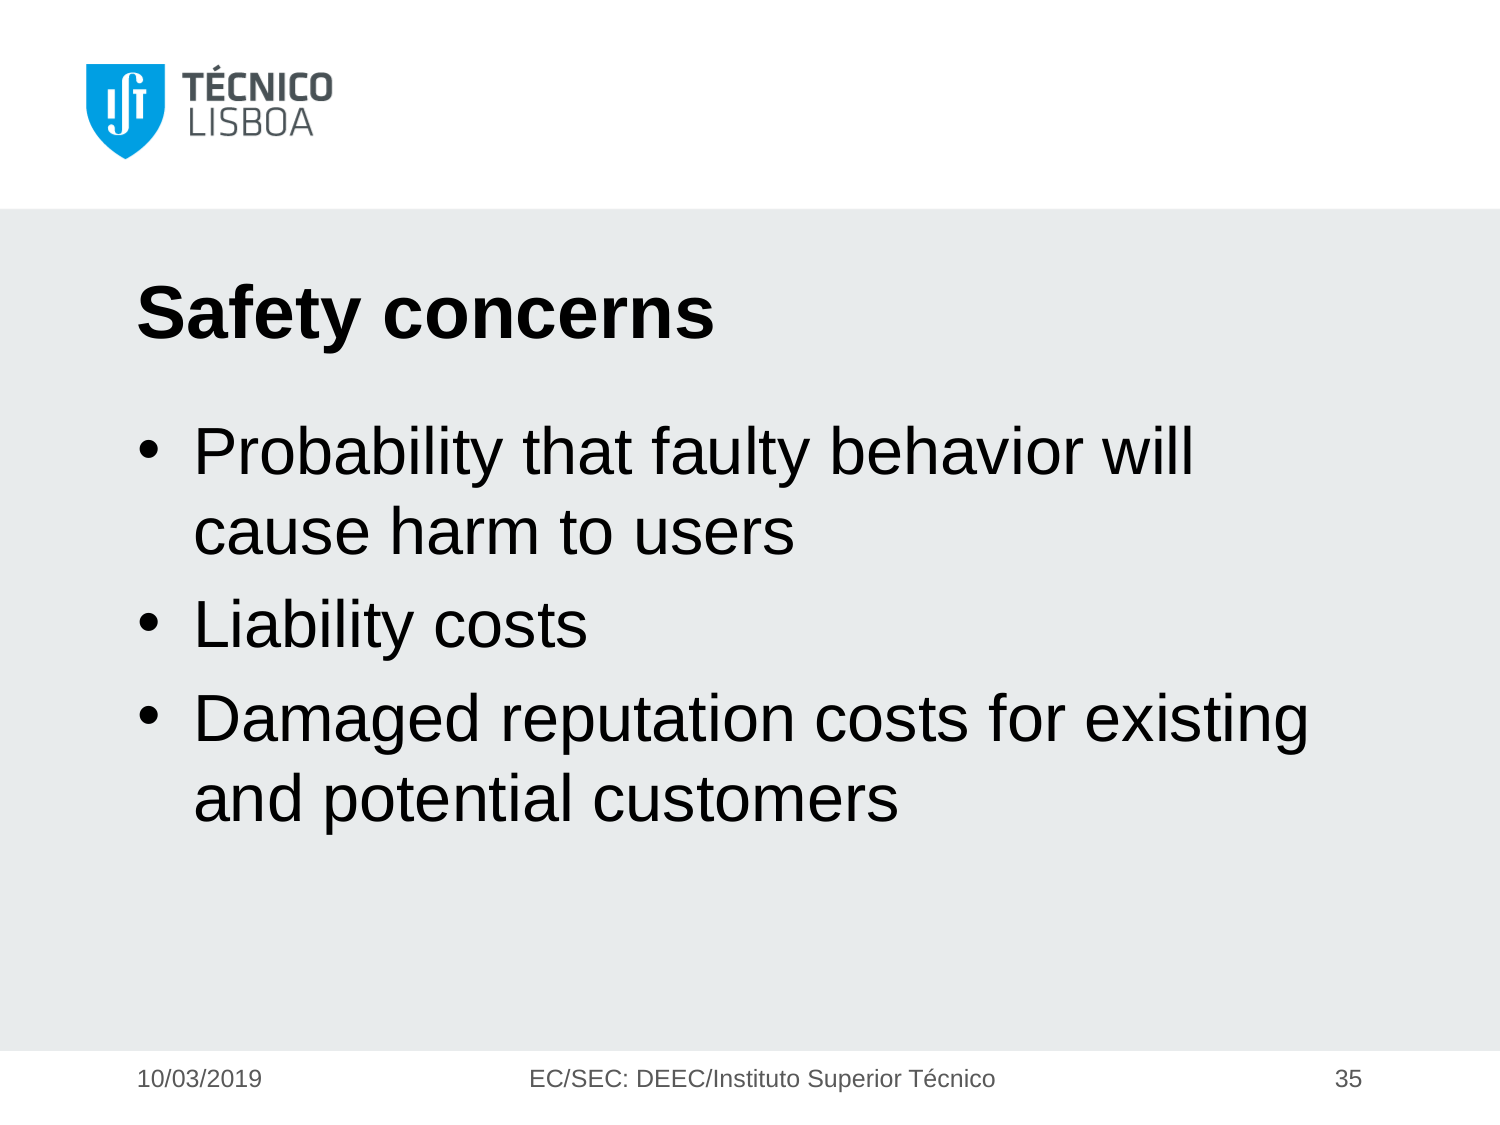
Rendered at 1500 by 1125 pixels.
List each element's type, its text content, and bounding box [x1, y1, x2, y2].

list Probability that faulty behavior will cause harm to users Liability costs Damaged reputation costs for existing and potential customers [121, 400, 1378, 1005]
title Safety concerns [121, 237, 1378, 381]
slide_number 10/03/2019 [121, 1052, 425, 1103]
picture [0, 0, 1500, 1125]
slide_number <number> [1077, 1052, 1378, 1103]
footer EC/SEC: DEEC/Instituto Superior Técnico [512, 1052, 1021, 1103]
